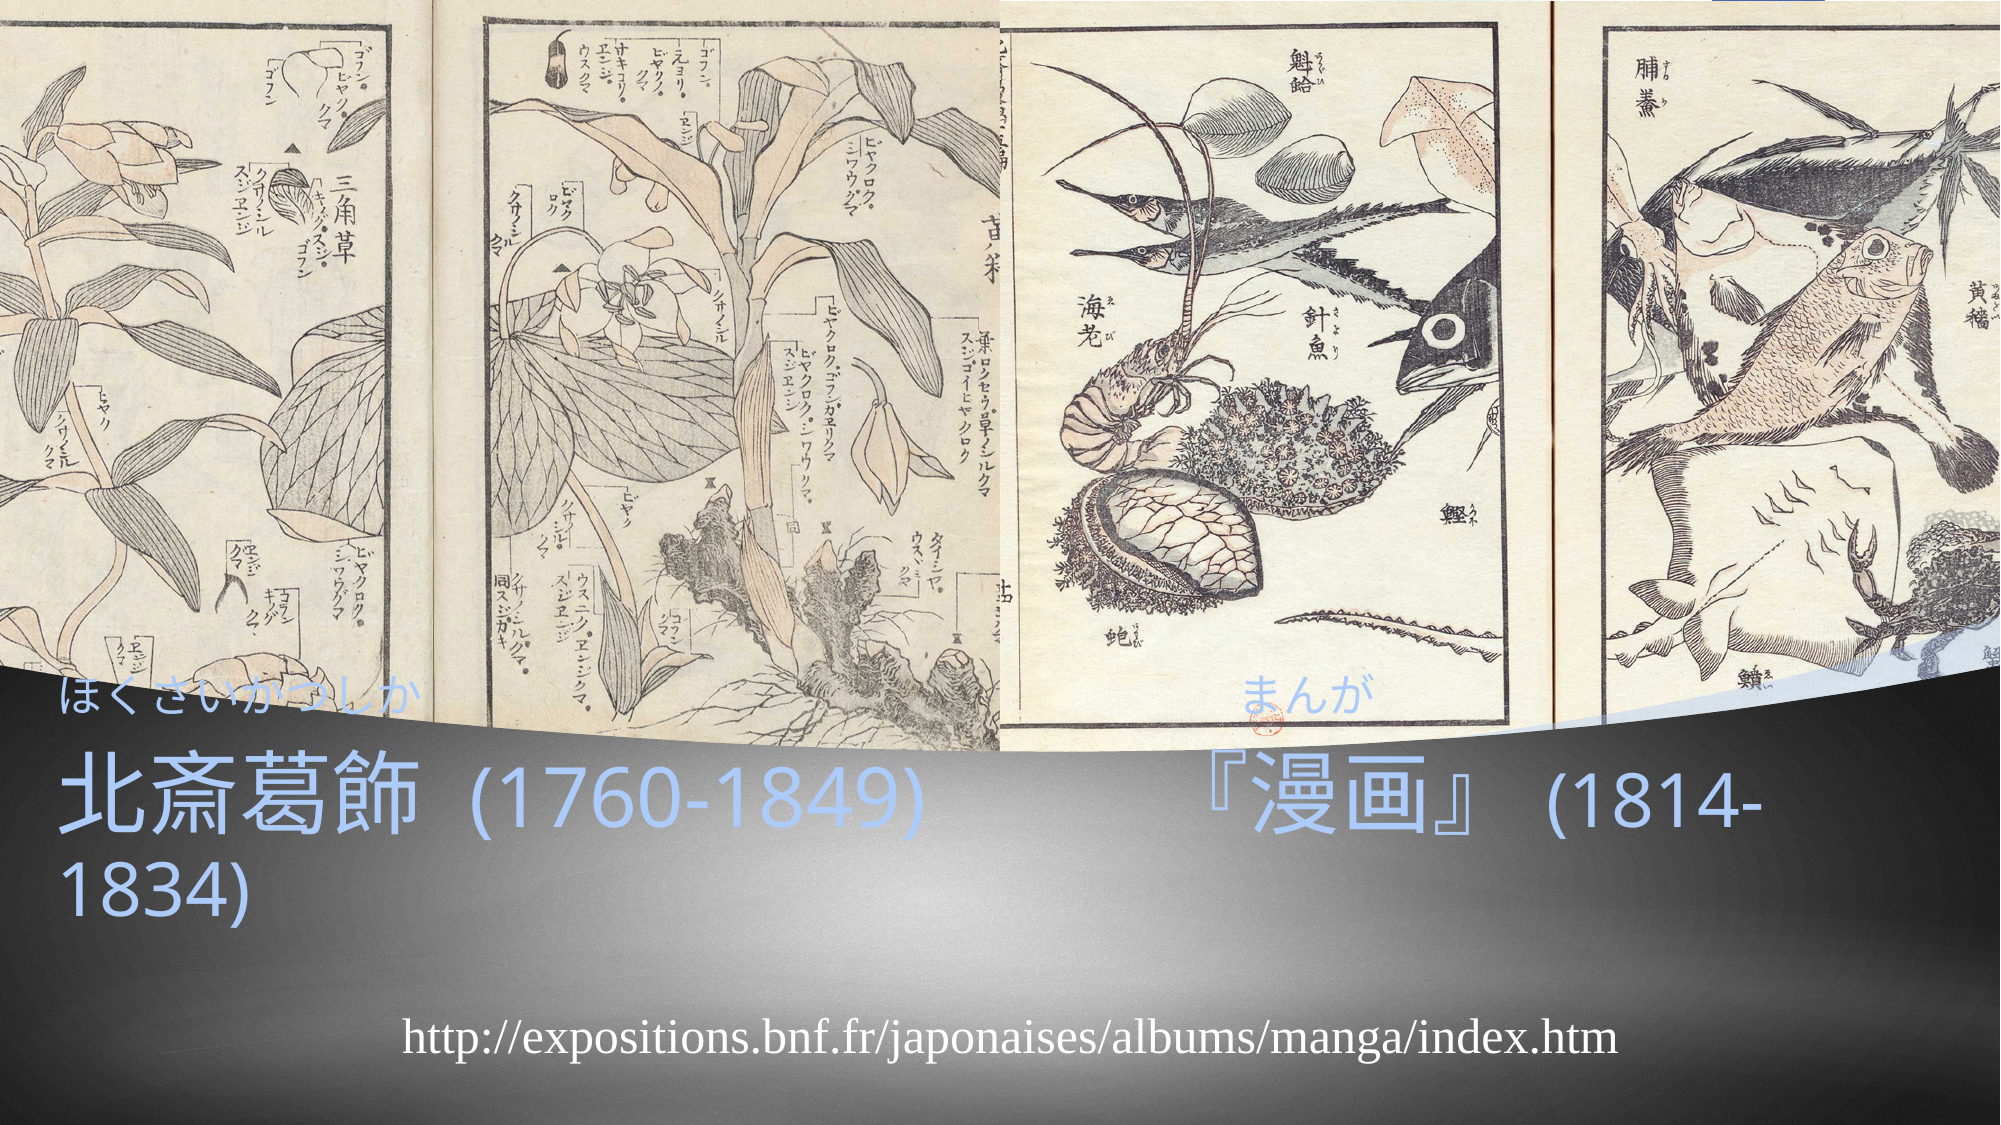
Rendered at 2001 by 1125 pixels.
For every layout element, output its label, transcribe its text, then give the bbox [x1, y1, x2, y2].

picture [0, 0, 2000, 751]
text_box http://expositions.bnf.fr/japonaises/albums/manga/index.htm [387, 996, 1644, 1072]
title ほくさいかつしか まんが 北斎葛飾 (1760-1849) 『漫画』(1814-1834) [41, 757, 1959, 1030]
picture [253, 688, 266, 703]
text_box [1215, 752, 1243, 757]
text_box [0, 615, 2000, 1125]
text_box [77, 703, 86, 710]
